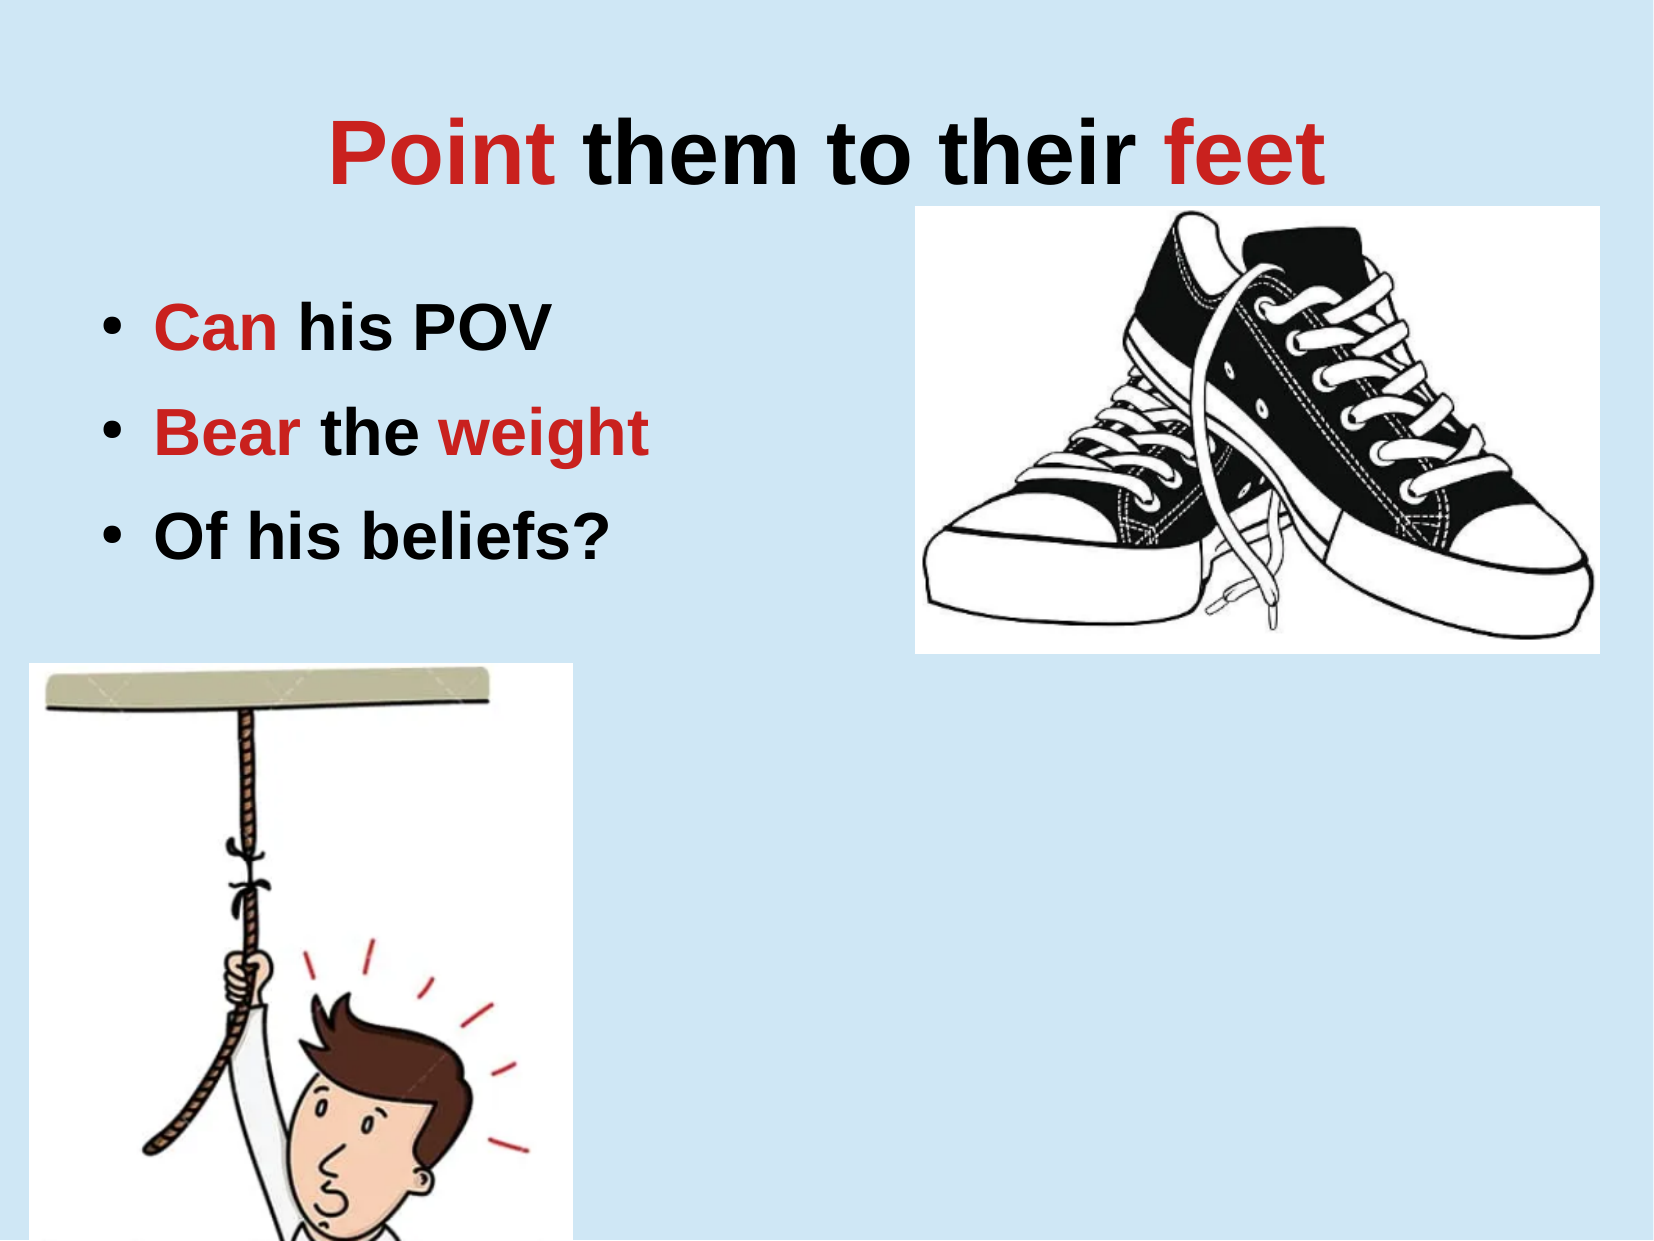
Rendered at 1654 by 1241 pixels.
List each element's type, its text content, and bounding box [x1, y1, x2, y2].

list Can his POV Bear the weight Of his beliefs? [82, 290, 1571, 1010]
title Point them to their feet [82, 49, 1571, 257]
picture [29, 663, 573, 1241]
picture [915, 206, 1600, 654]
